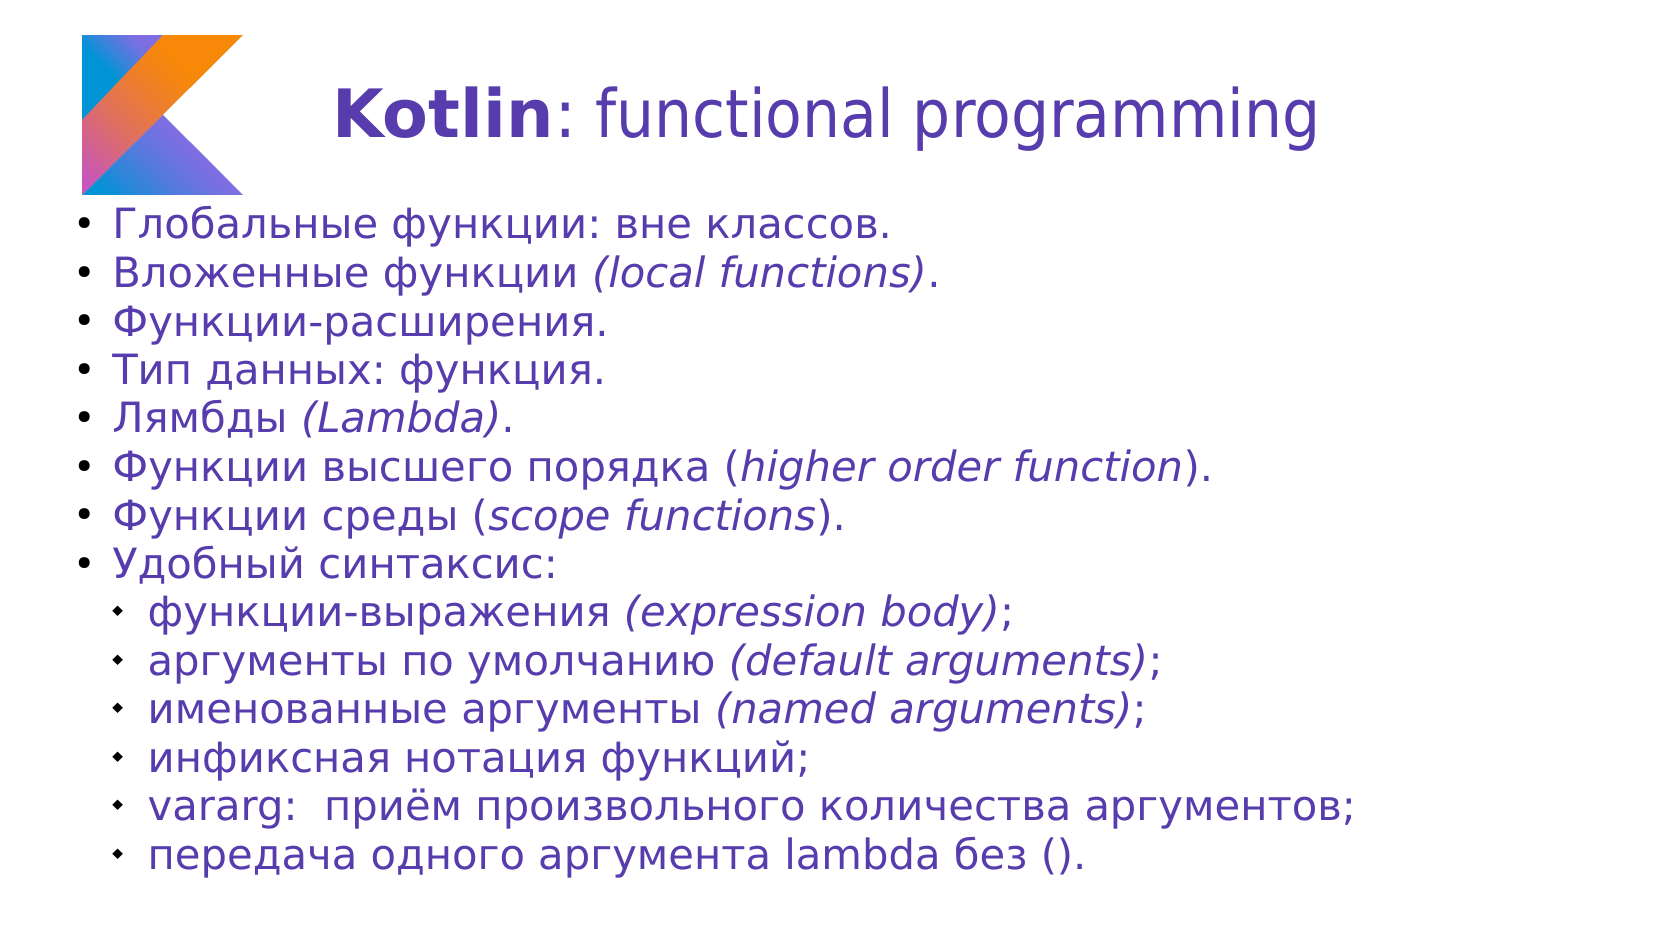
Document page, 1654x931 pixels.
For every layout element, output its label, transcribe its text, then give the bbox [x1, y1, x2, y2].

picture [82, 35, 243, 195]
title Kotlin: functional programming [243, 37, 1571, 193]
text_box Глобальные функции: вне классов. Вложенные функции (local functions). Функции-расширения. Тип данных: функция. Лямбды (Lambda). Функции высшего порядка (higher order function). Функции среды (scope functions). Удобный синтаксис: функции-выражения (expression body); аргументы по умолчанию (default arguments); именованные аргументы (named arguments); инфиксная нотация функций; vararg: приём произвольного количества аргументов; передача одного аргумента lambda без (). [76, 200, 1595, 880]
